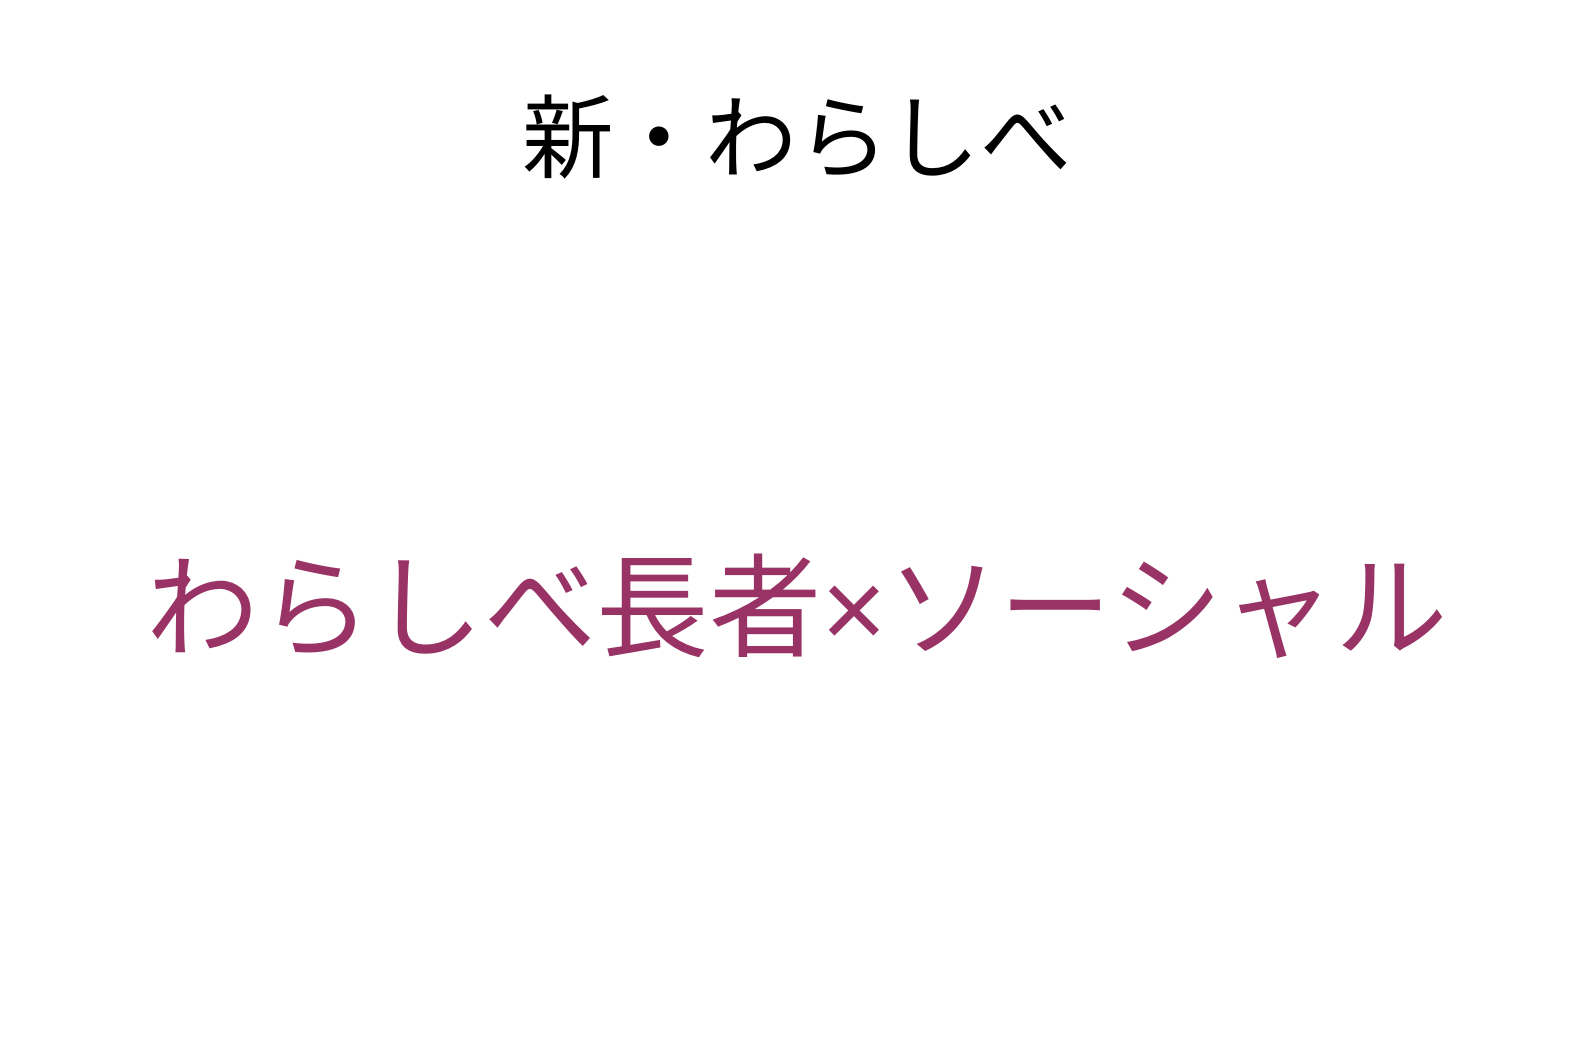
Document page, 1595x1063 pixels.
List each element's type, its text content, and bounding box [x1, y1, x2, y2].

title 新・わらしべ [79, 42, 1515, 220]
subtitle わらしべ長者×ソーシャル [79, 264, 1515, 935]
